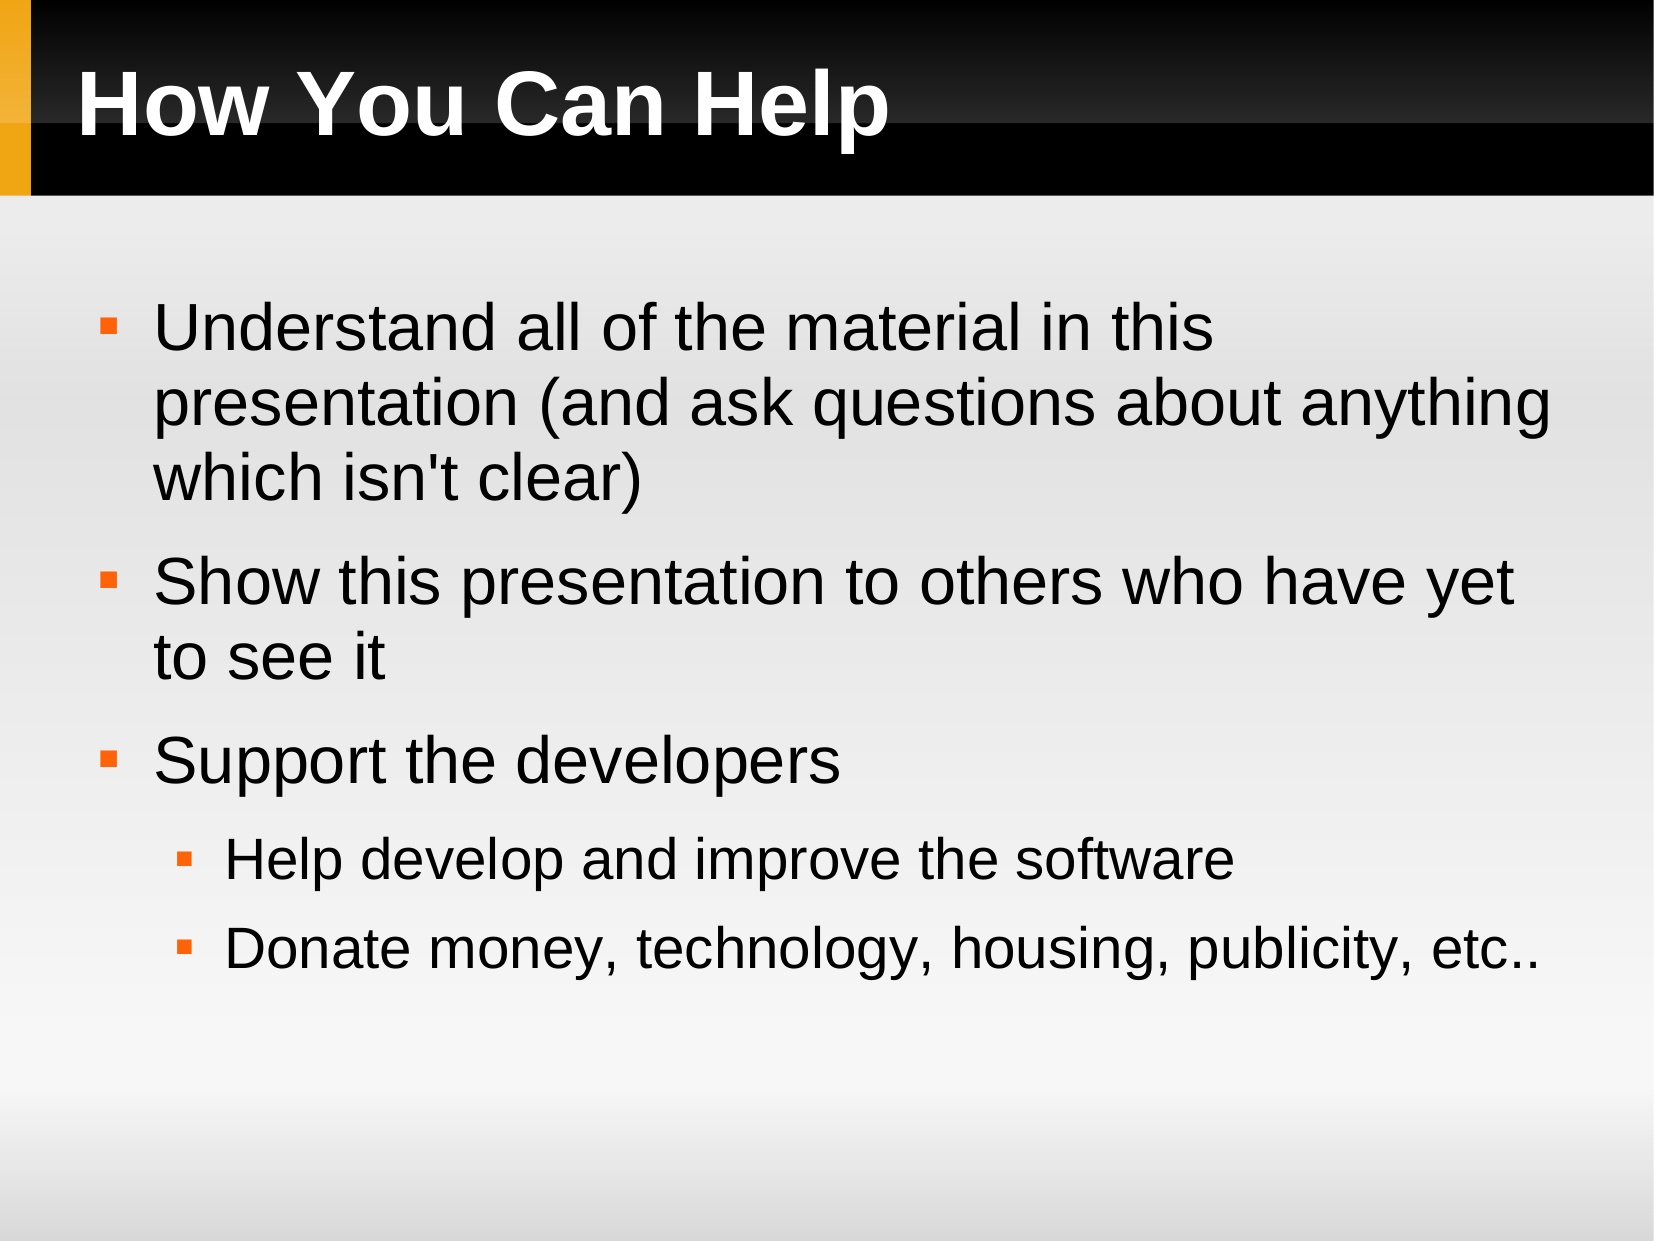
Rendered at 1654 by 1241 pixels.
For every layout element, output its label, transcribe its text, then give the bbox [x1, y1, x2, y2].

picture [0, 0, 1654, 1241]
list Understand all of the material in this presentation (and ask questions about anything which isn't clear) Show this presentation to others who have yet to see it Support the developers Help develop and improve the software Donate money, technology, housing, publicity, etc.. [82, 290, 1571, 1109]
title How You Can Help [76, 0, 1565, 208]
